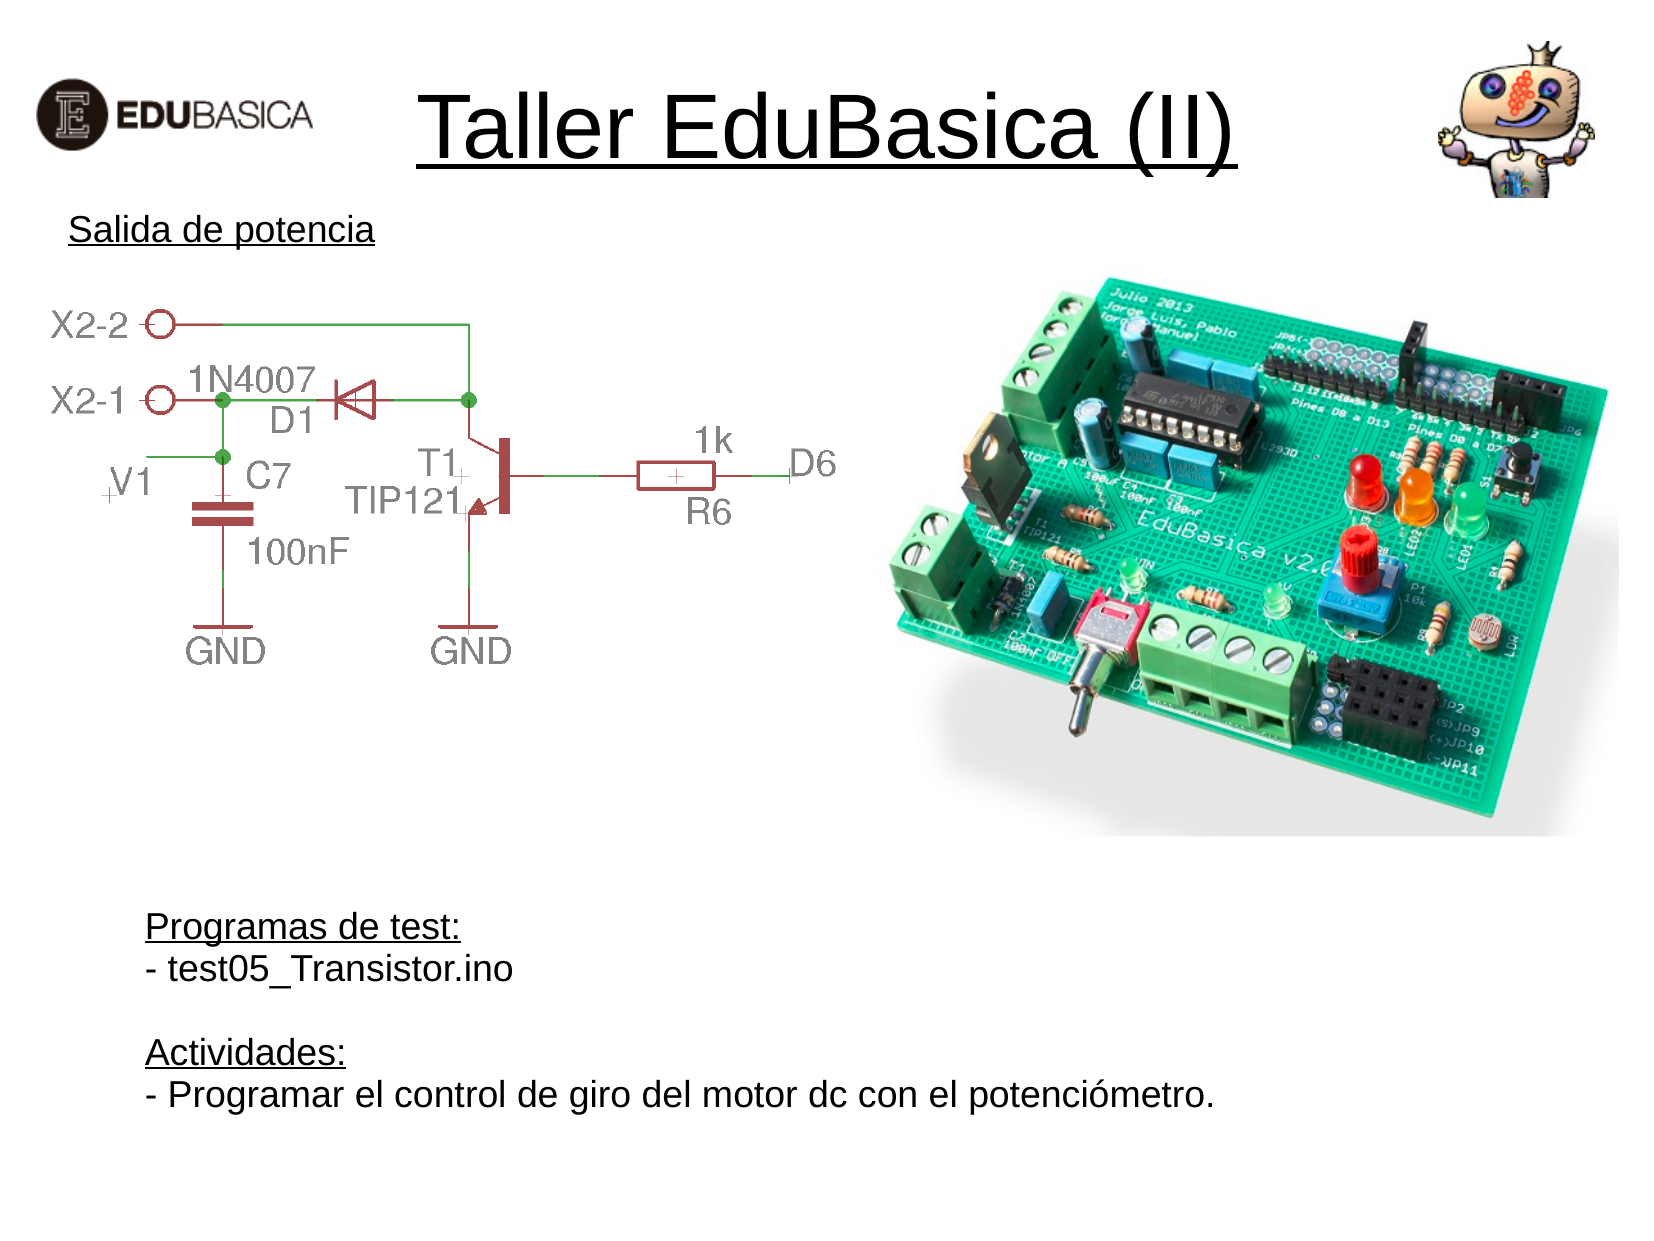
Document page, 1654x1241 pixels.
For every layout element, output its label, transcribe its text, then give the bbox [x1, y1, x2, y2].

text_box Programas de test: - test05_Transistor.ino Actividades: - Programar el control de giro del motor dc con el potenciómetro. [129, 897, 1232, 1123]
picture [23, 298, 851, 689]
picture [35, 77, 316, 154]
text_box Salida de potencia [53, 200, 391, 258]
picture [875, 261, 1619, 839]
picture [1438, 41, 1595, 198]
title Taller EduBasica (II) [82, 23, 1571, 231]
